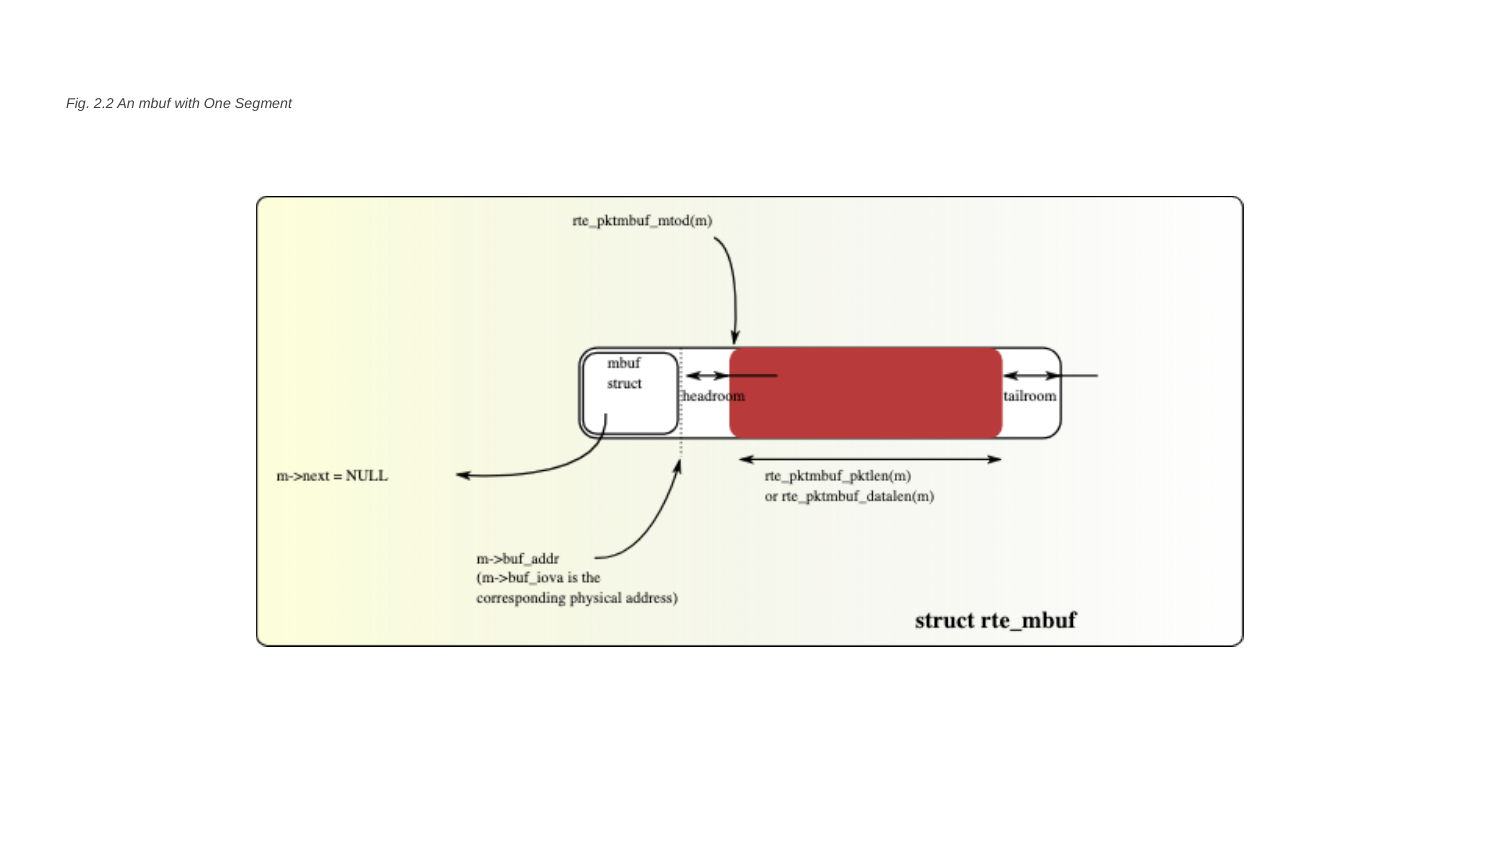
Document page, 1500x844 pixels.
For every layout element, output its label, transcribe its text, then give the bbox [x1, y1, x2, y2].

picture [256, 196, 1244, 647]
title Fig. 2.2 An mbuf with One Segment [51, 72, 1449, 167]
